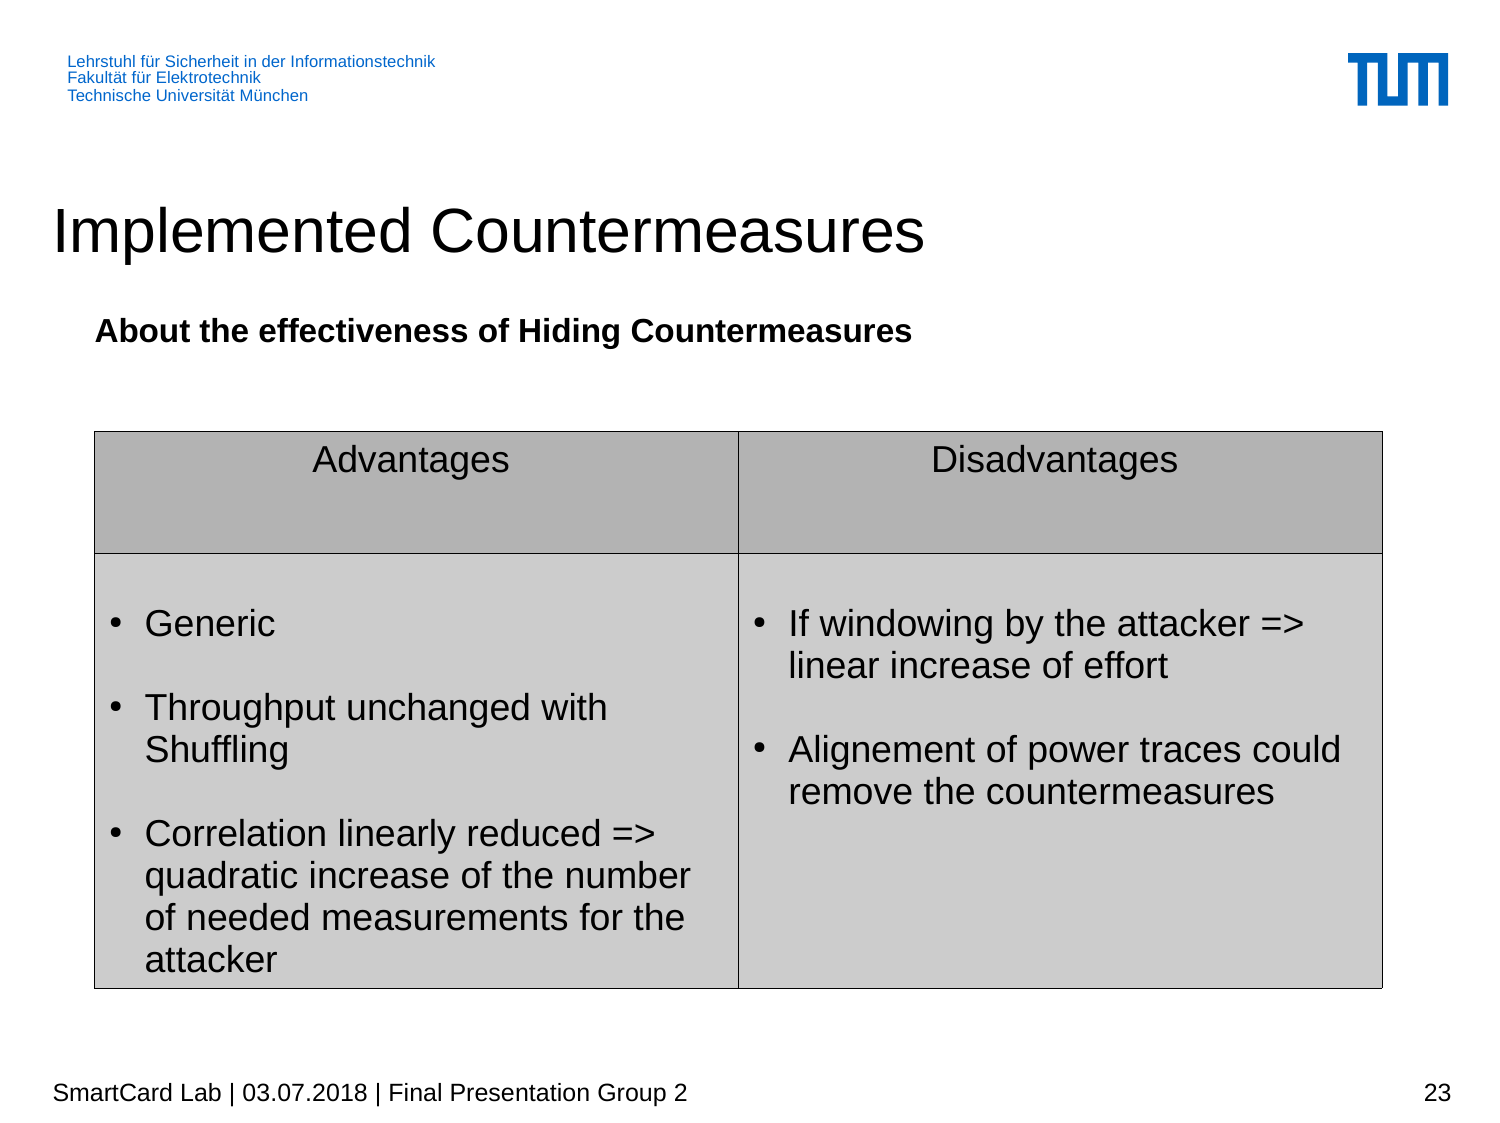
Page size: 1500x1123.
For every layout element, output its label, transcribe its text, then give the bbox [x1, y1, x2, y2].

table_header Advantages [95, 432, 738, 553]
list About the effectiveness of Hiding Countermeasures [59, 307, 1459, 536]
table_header Disadvantages [739, 432, 1382, 553]
table_cell Generic Throughput unchanged with Shuffling Correlation linearly reduced => quadratic increase of the number of needed measurements for the attacker [95, 554, 738, 988]
title Implemented Countermeasures [52, 195, 1453, 266]
table_cell If windowing by the attacker => linear increase of effort Alignement of power traces could remove the countermeasures [739, 554, 1382, 988]
